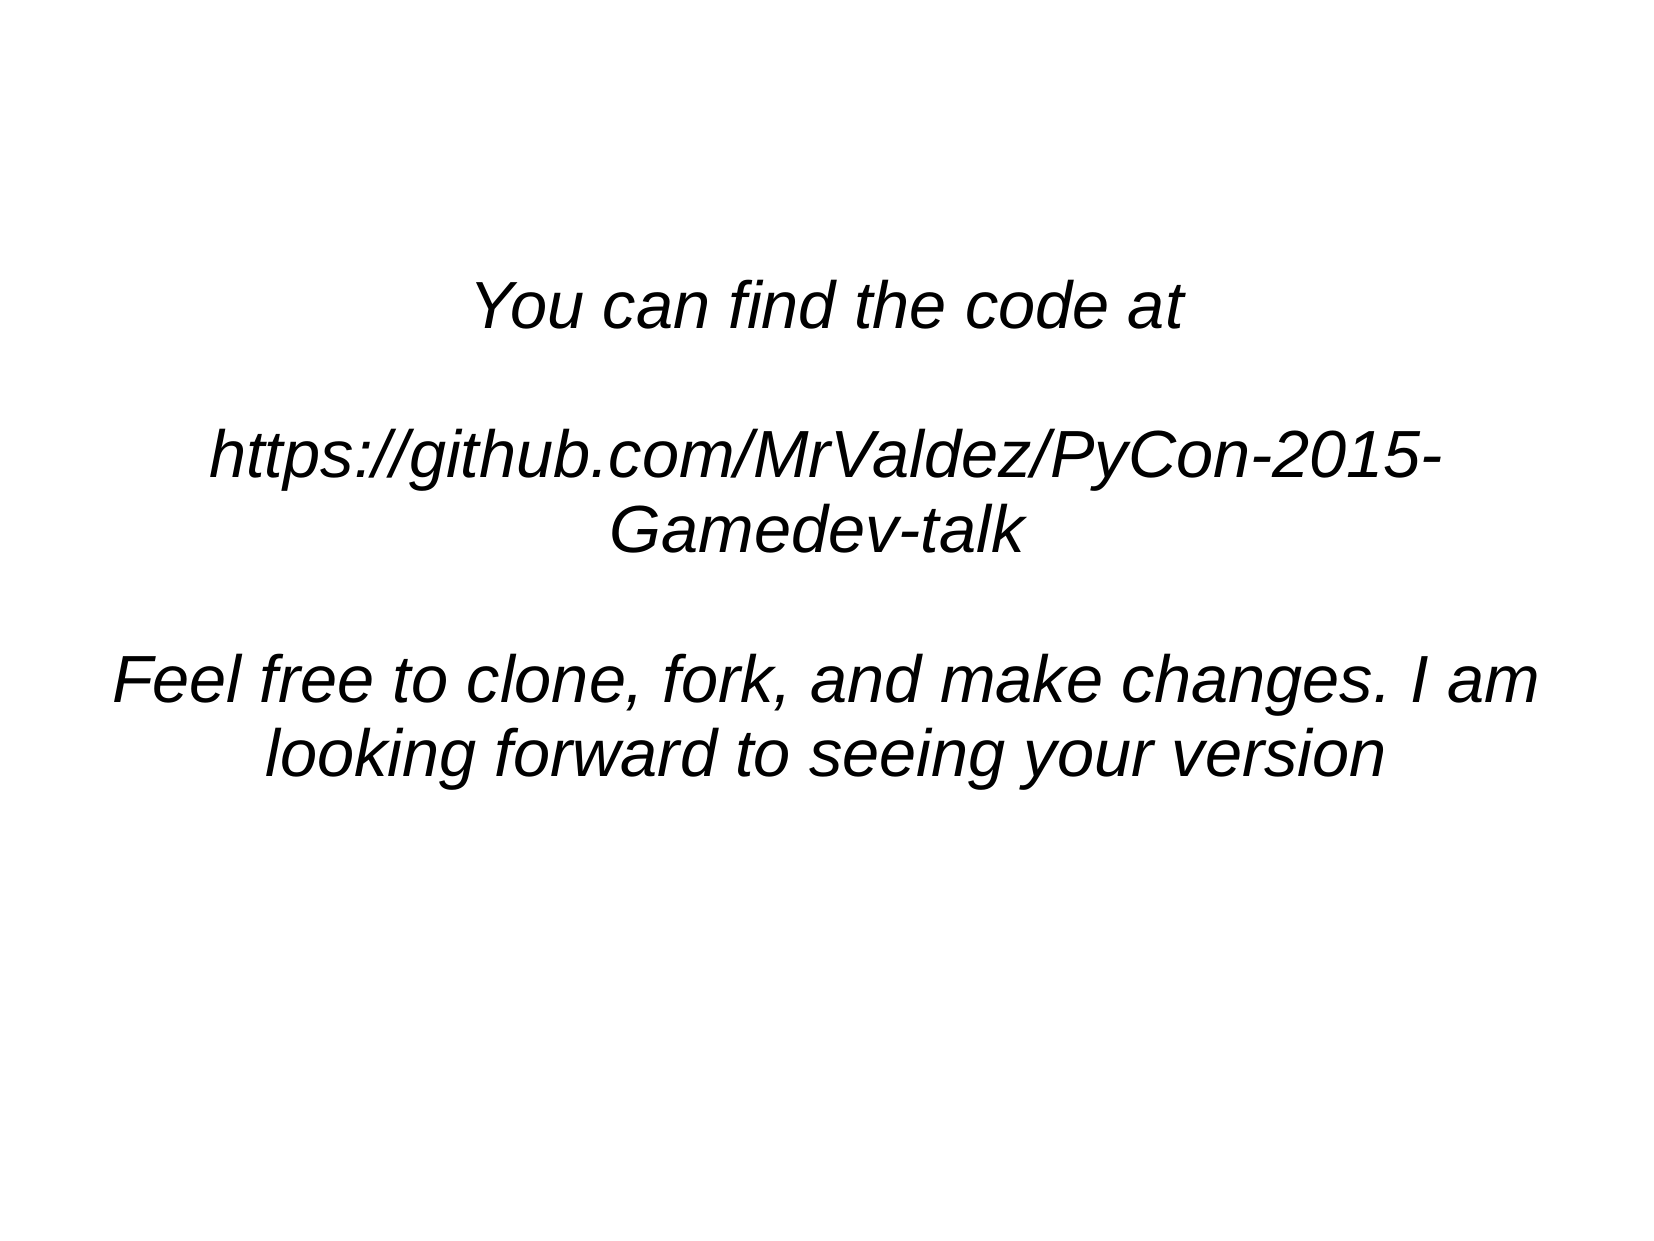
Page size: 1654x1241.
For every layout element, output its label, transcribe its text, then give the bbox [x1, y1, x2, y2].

subtitle You can find the code at https://github.com/MrValdez/PyCon-2015-Gamedev-talk Feel free to clone, fork, and make changes. I am looking forward to seeing your version [82, 49, 1571, 1010]
